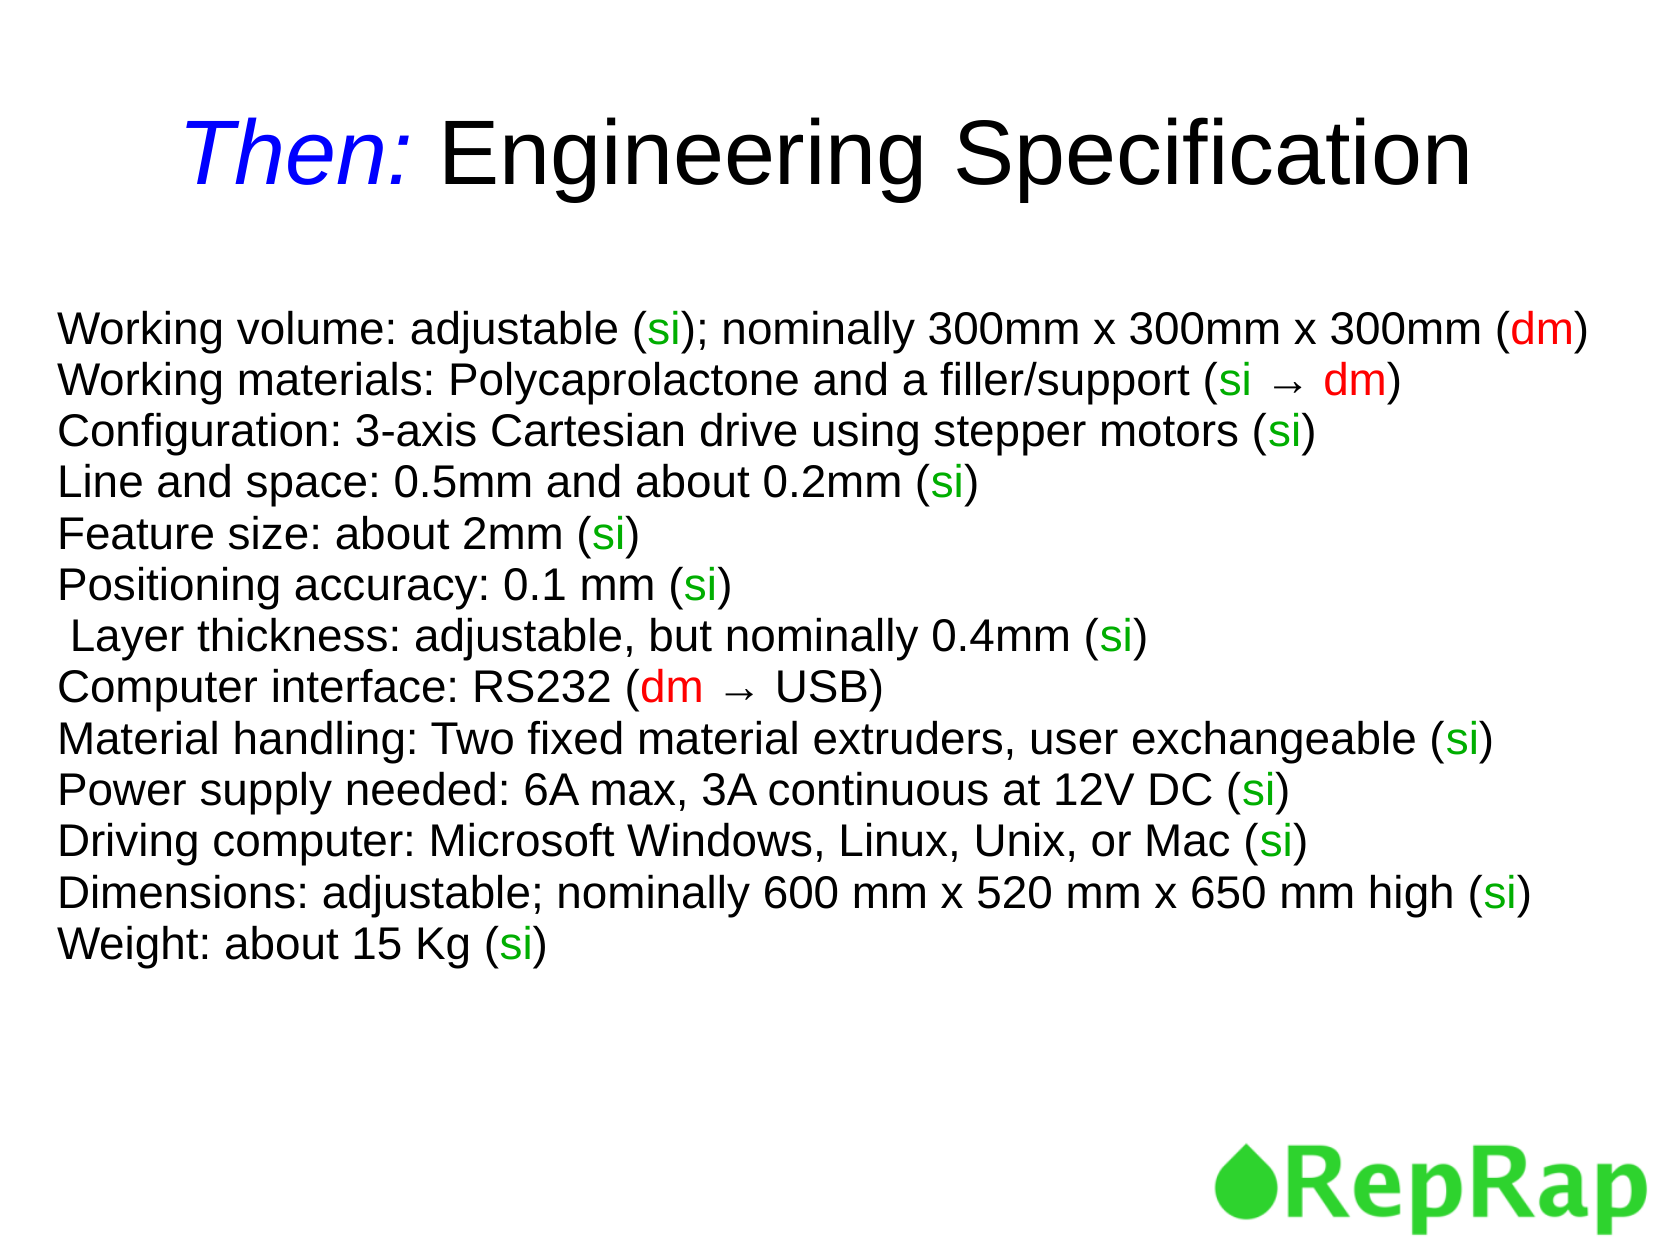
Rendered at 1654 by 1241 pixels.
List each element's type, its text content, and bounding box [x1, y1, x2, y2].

title Then: Engineering Specification [82, 56, 1571, 250]
text_box Working volume: adjustable (si); nominally 300mm x 300mm x 300mm (dm) Working materials: Polycaprolactone and a filler/support (si → dm) Configuration: 3-axis Cartesian drive using stepper motors (si) Line and space: 0.5mm and about 0.2mm (si) Feature size: about 2mm (si) Positioning accuracy: 0.1 mm (si) Layer thickness: adjustable, but nominally 0.4mm (si) Computer interface: RS232 (dm → USB) Material handling: Two fixed material extruders, user exchangeable (si) Power supply needed: 6A max, 3A continuous at 12V DC (si) Driving computer: Microsoft Windows, Linux, Unix, or Mac (si) Dimensions: adjustable; nominally 600 mm x 520 mm x 650 mm high (si) Weight: about 15 Kg (si) [29, 295, 1654, 1051]
picture [1210, 1140, 1653, 1241]
